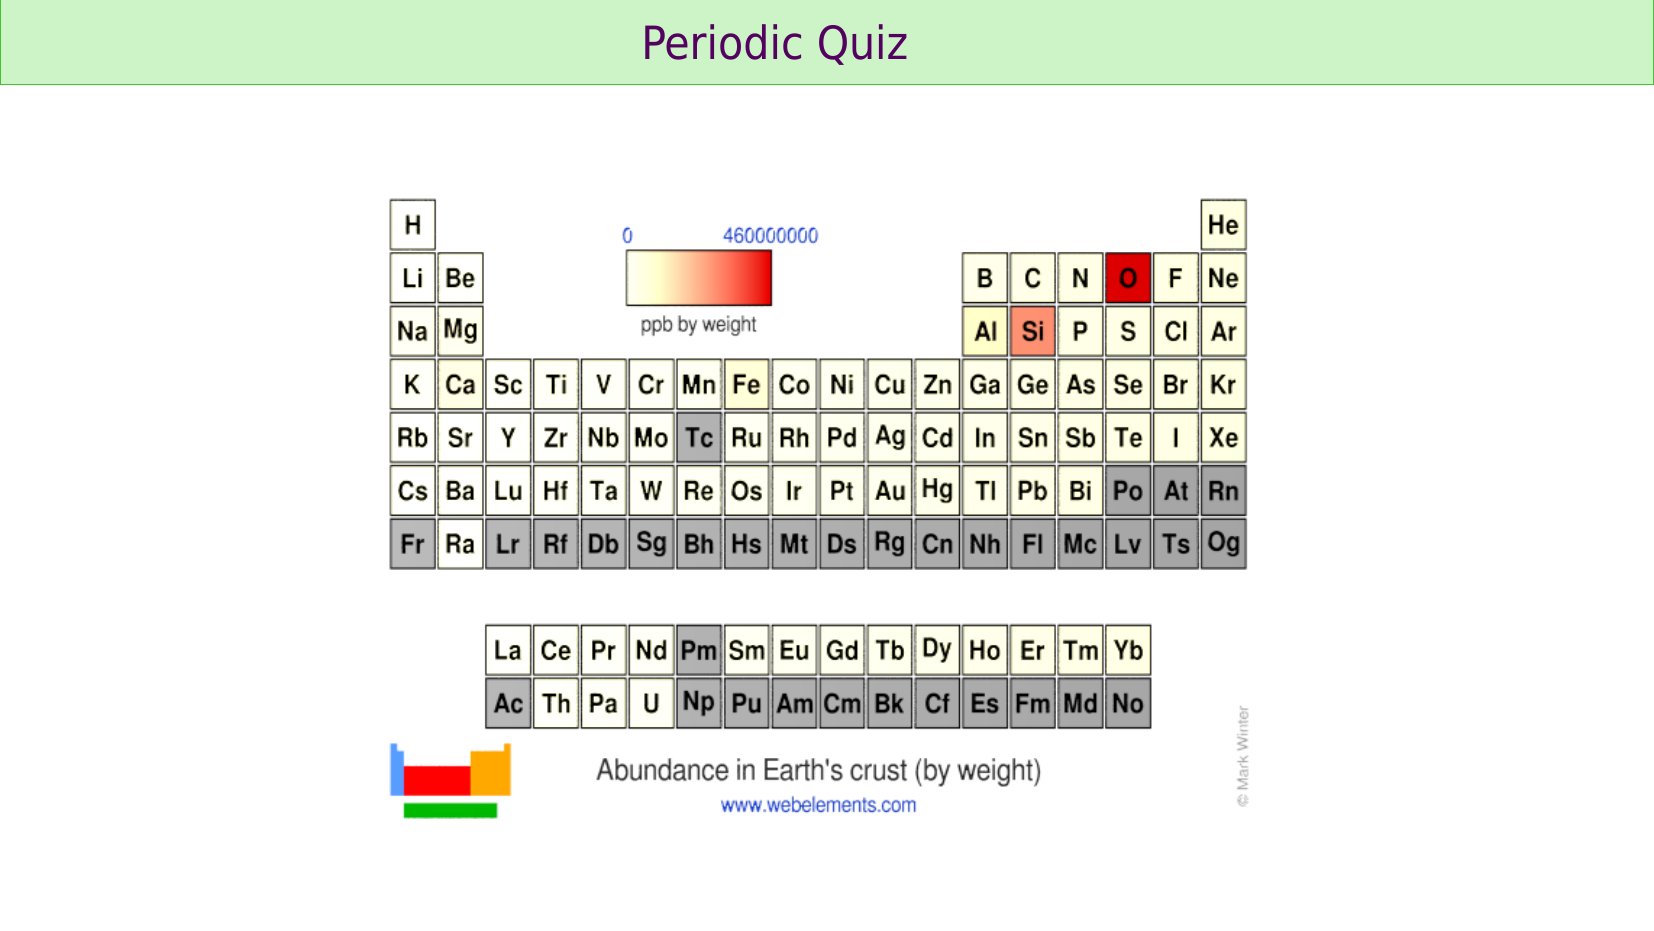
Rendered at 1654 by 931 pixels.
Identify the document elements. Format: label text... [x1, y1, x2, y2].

text_box Periodic Quiz [626, 9, 937, 78]
text_box [0, 0, 1654, 85]
picture [355, 181, 1282, 827]
